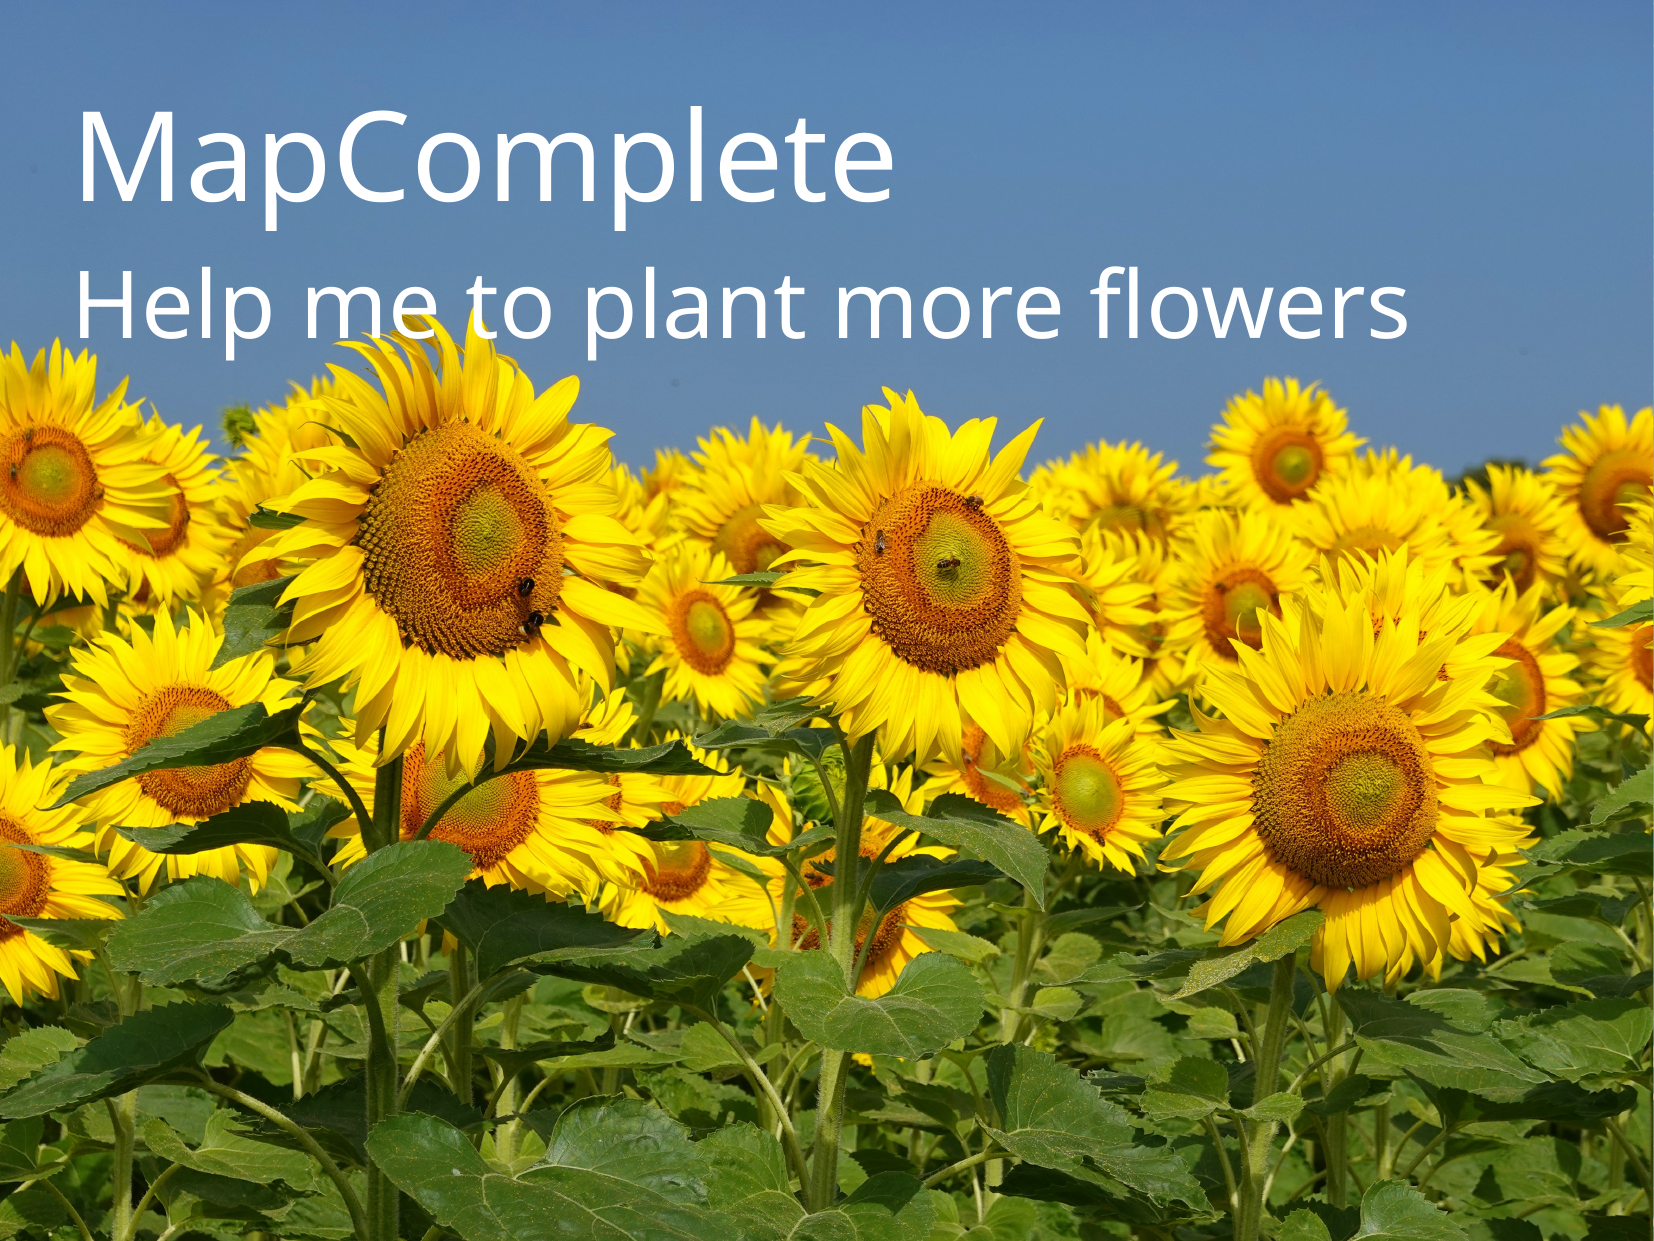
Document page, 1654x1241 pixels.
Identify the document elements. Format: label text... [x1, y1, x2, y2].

title MapComplete Help me to plant more flowers [71, 75, 1561, 359]
picture [0, 0, 1654, 1241]
